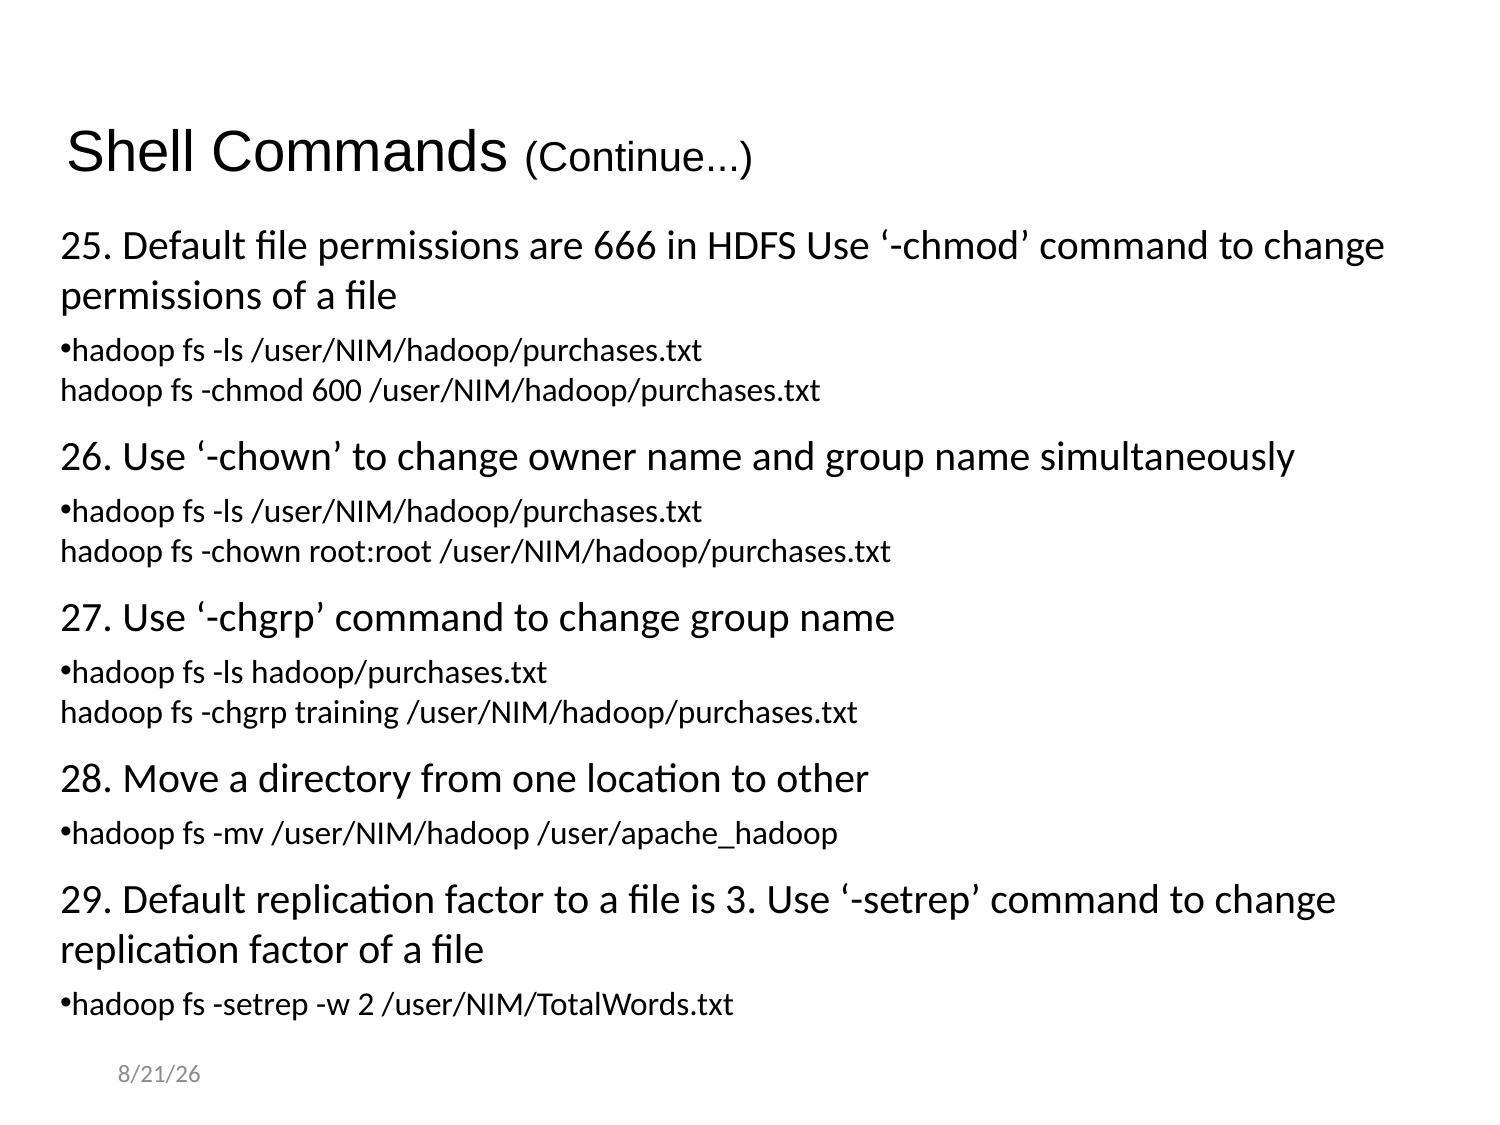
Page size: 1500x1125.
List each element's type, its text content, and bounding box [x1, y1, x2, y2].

text_box Shell Commands (Continue...) [51, 113, 769, 180]
list Default file permissions are 666 in HDFS Use ‘-chmod’ command to change permissions of a file hadoop fs -ls /user/NIM/hadoop/purchases.txt hadoop fs -chmod 600 /user/NIM/hadoop/purchases.txt Use ‘-chown’ to change owner name and group name simultaneously hadoop fs -ls /user/NIM/hadoop/purchases.txt hadoop fs -chown root:root /user/NIM/hadoop/purchases.txt Use ‘-chgrp’ command to change group name hadoop fs -ls hadoop/purchases.txt hadoop fs -chgrp training /user/NIM/hadoop/purchases.txt Move a directory from one location to other hadoop fs -mv /user/NIM/hadoop /user/apache_hadoop Default replication factor to a file is 3. Use ‘-setrep’ command to change replication factor of a file hadoop fs -setrep -w 2 /user/NIM/TotalWords.txt [45, 210, 1441, 1066]
text_box 8/10/2023 [102, 1042, 441, 1103]
